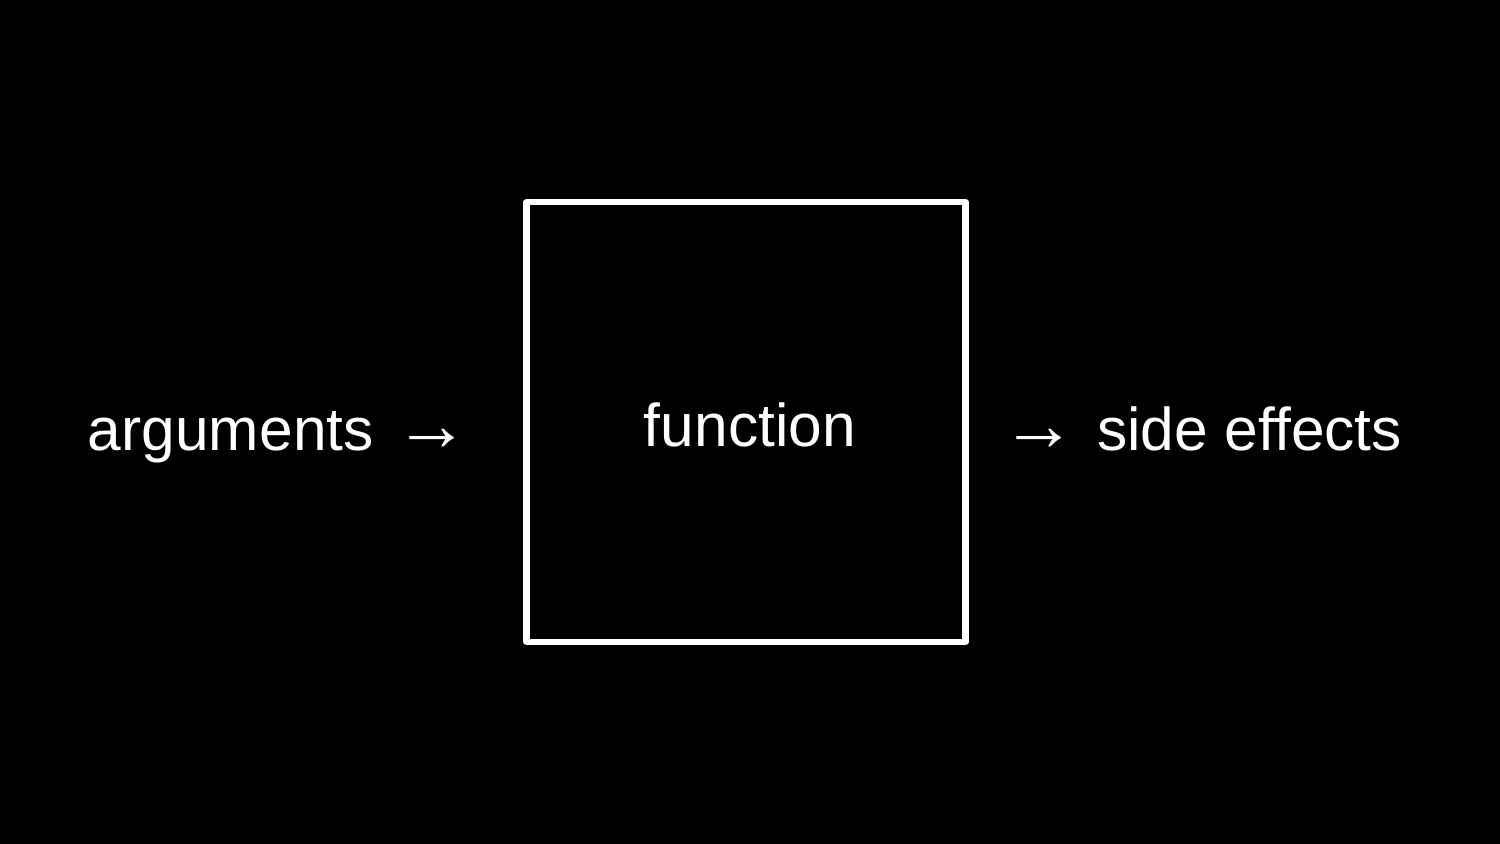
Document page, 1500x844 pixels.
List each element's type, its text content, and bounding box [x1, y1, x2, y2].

title function [51, 352, 1449, 491]
text_box arguments → [13, 360, 527, 484]
text_box → side effects [965, 360, 1500, 484]
